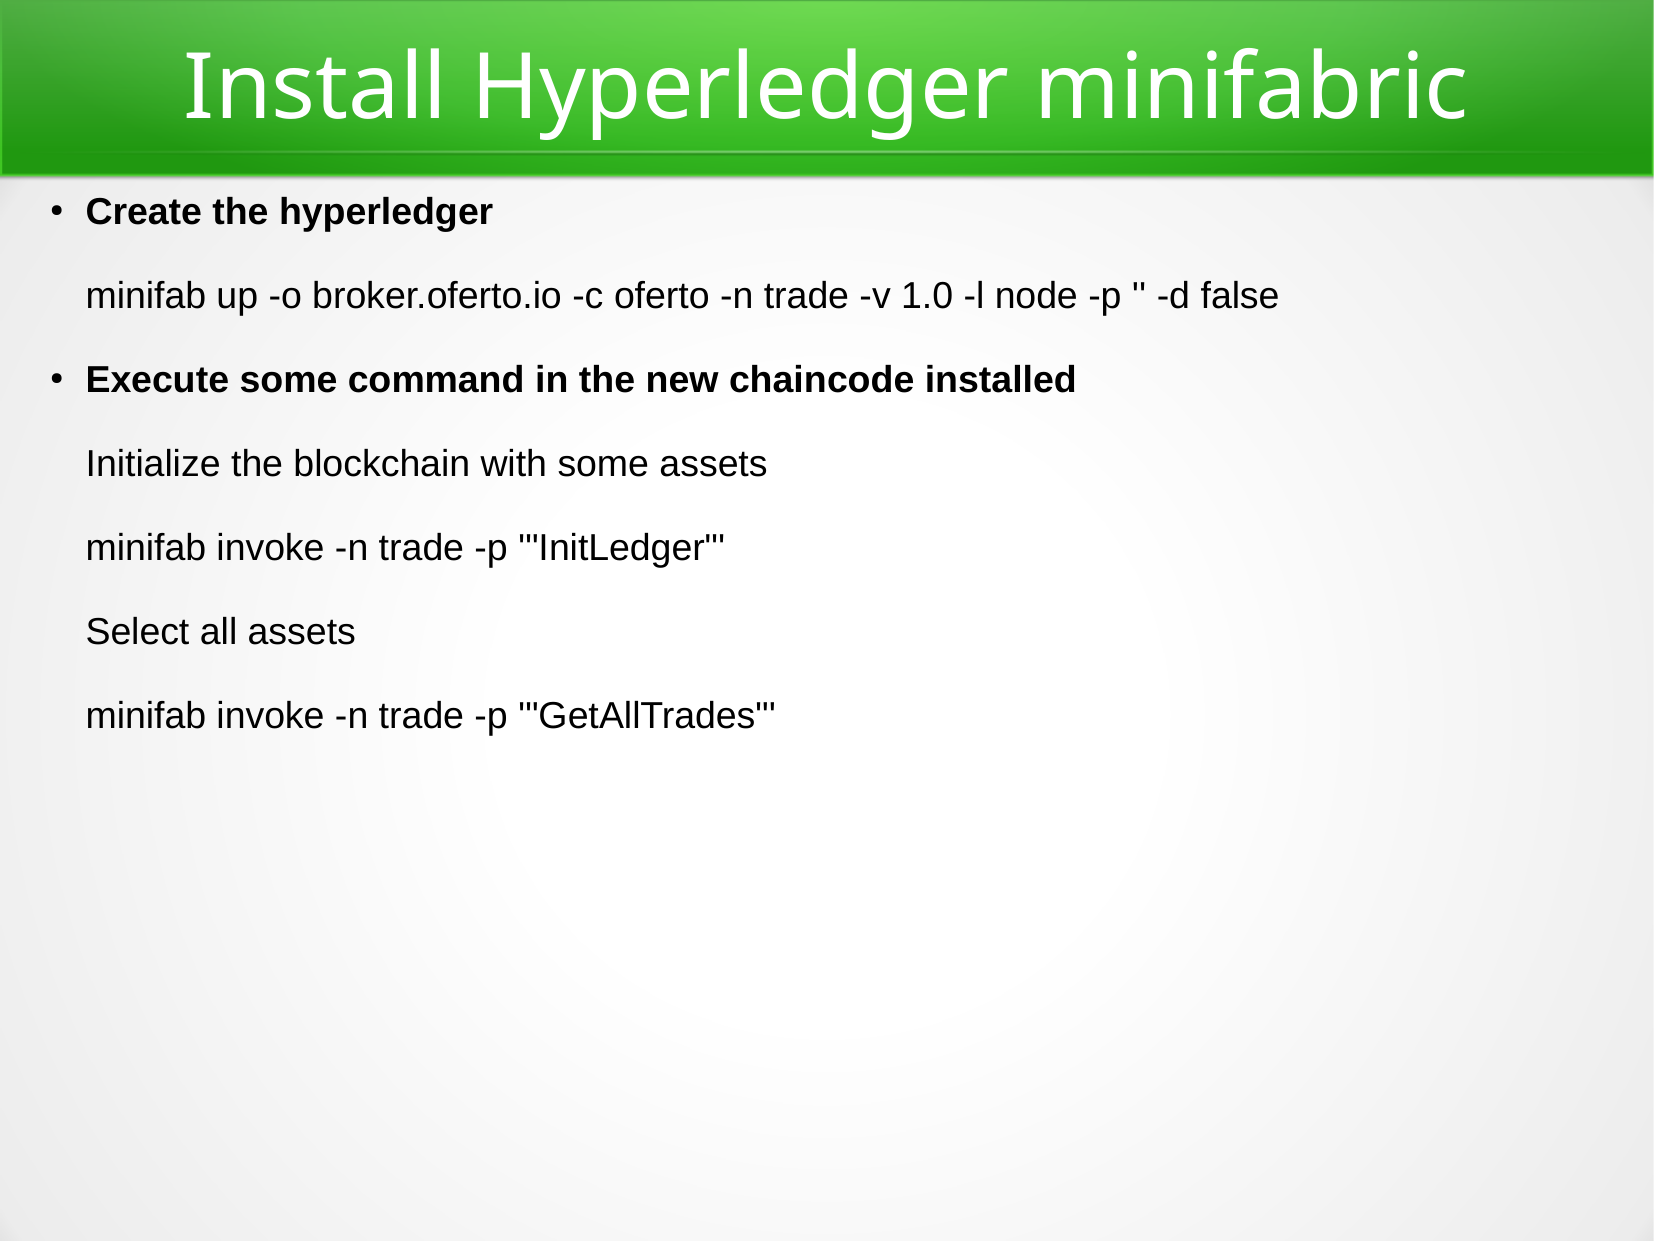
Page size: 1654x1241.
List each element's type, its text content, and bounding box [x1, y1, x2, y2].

title Install Hyperledger minifabric [82, 11, 1571, 154]
text_box Create the hyperledger minifab up -o broker.oferto.io -c oferto -n trade -v 1.0 -l node -p '' -d false Execute some command in the new chaincode installed Initialize the blockchain with some assets minifab invoke -n trade -p '"InitLedger"' Select all assets minifab invoke -n trade -p '"GetAllTrades"' [35, 183, 1619, 870]
picture [0, 0, 1654, 1241]
